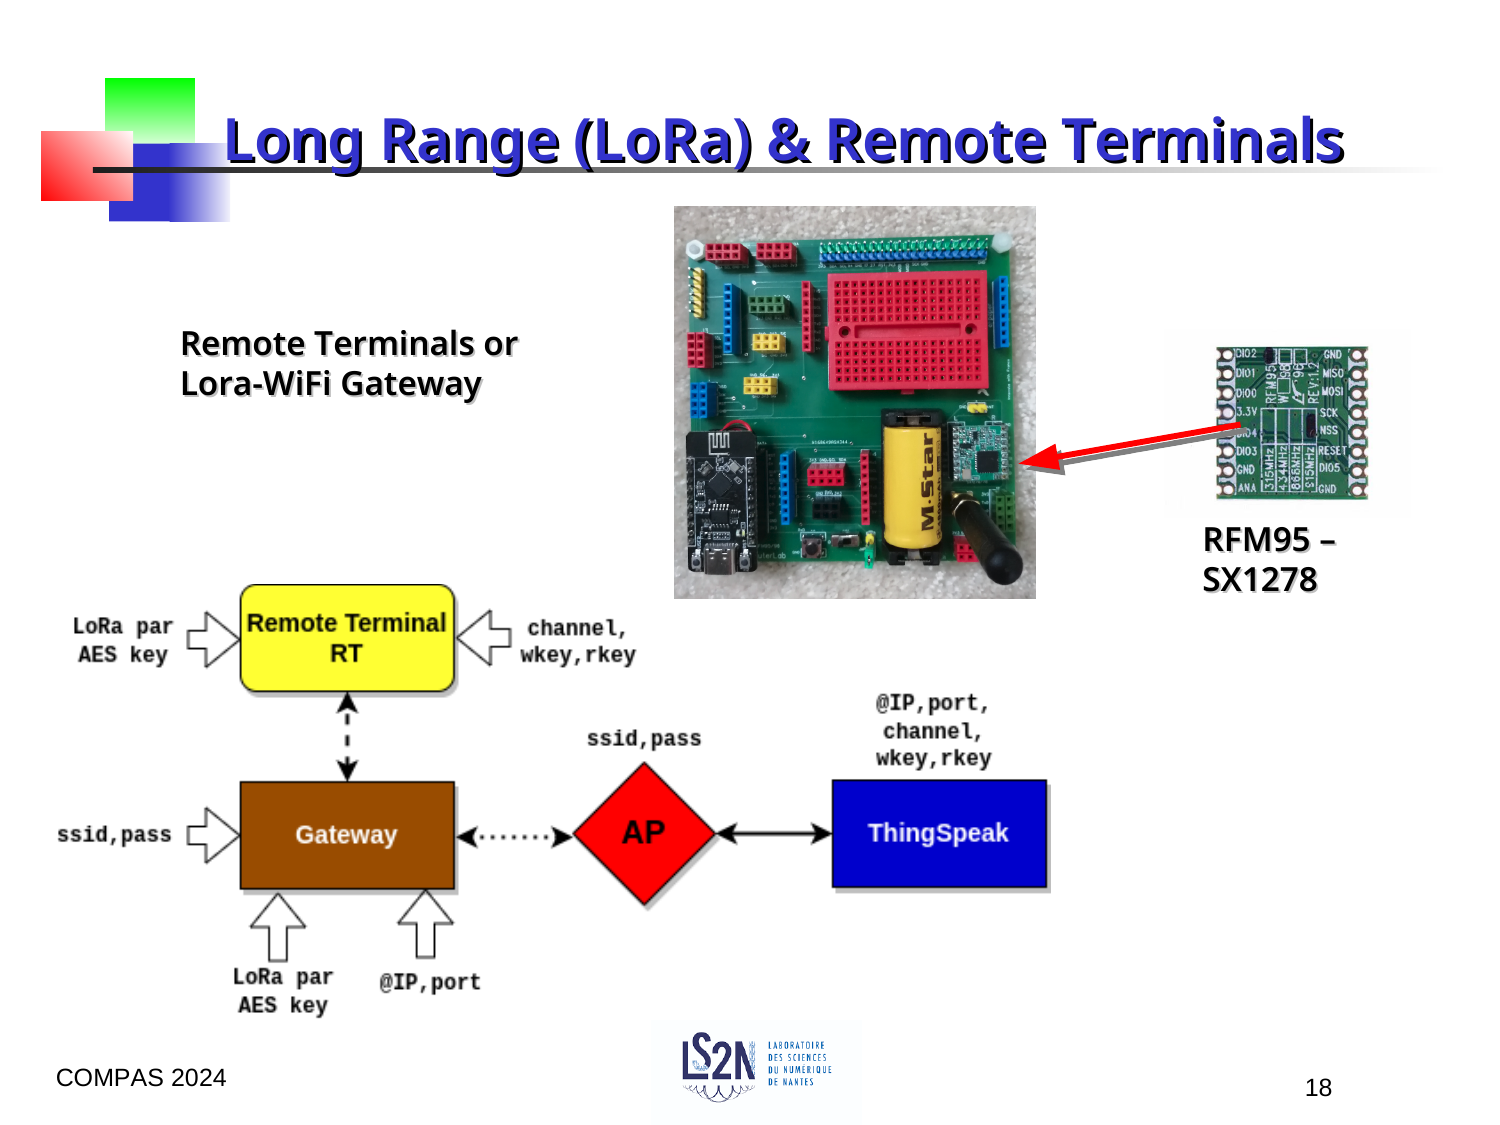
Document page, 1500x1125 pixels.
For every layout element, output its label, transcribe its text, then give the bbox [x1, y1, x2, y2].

text_box Remote Terminals or Lora-WiFi Gateway [165, 314, 601, 410]
picture [57, 206, 1051, 1125]
title Long Range (LoRa) & Remote Terminals [193, 94, 1373, 180]
text_box RFM95 – SX1278 [1187, 510, 1411, 606]
picture [1164, 329, 1411, 519]
